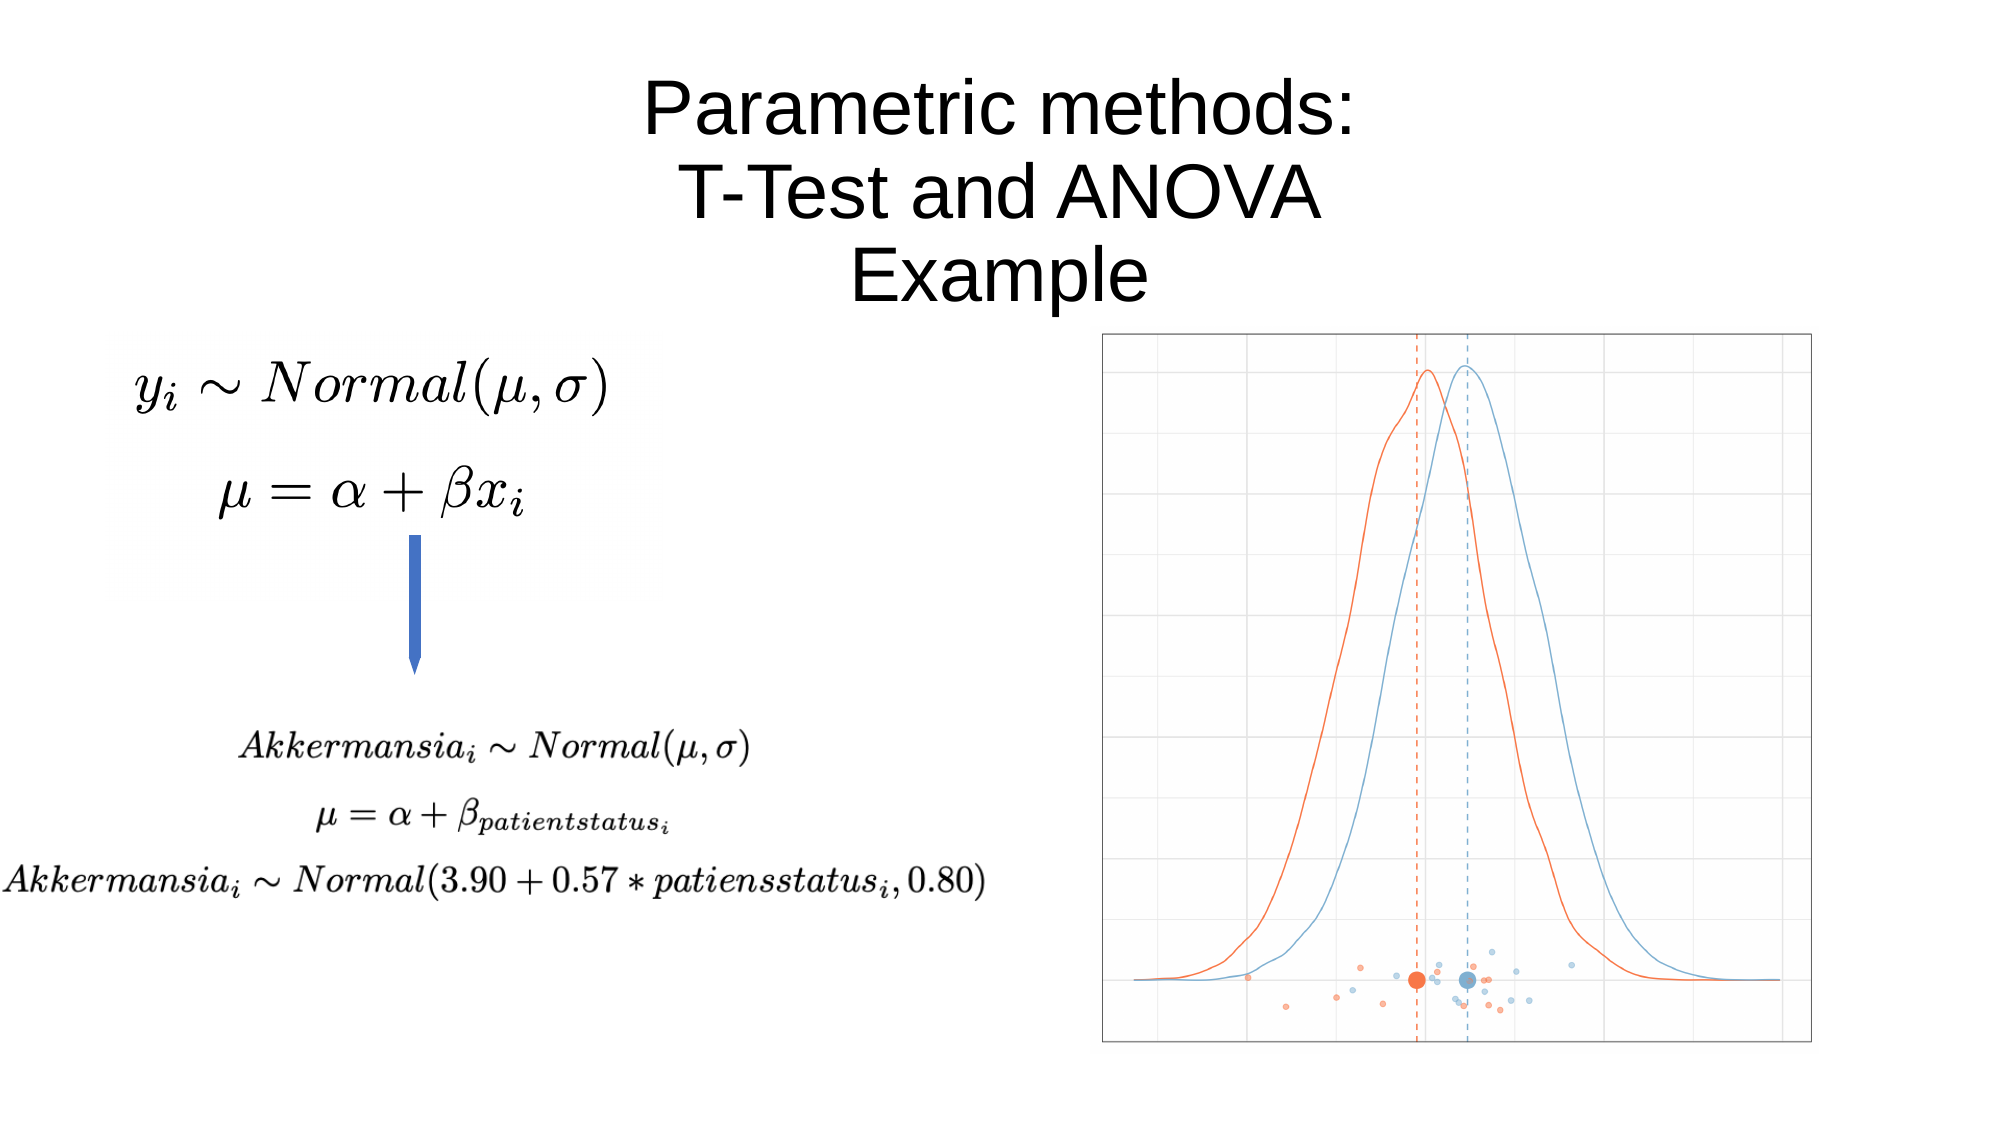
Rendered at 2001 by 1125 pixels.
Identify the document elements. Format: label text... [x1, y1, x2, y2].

picture [105, 331, 663, 601]
picture [1090, 326, 1819, 1054]
picture [0, 702, 1068, 1032]
title Parametric methods: T-Test and ANOVA Example [137, 59, 1863, 327]
